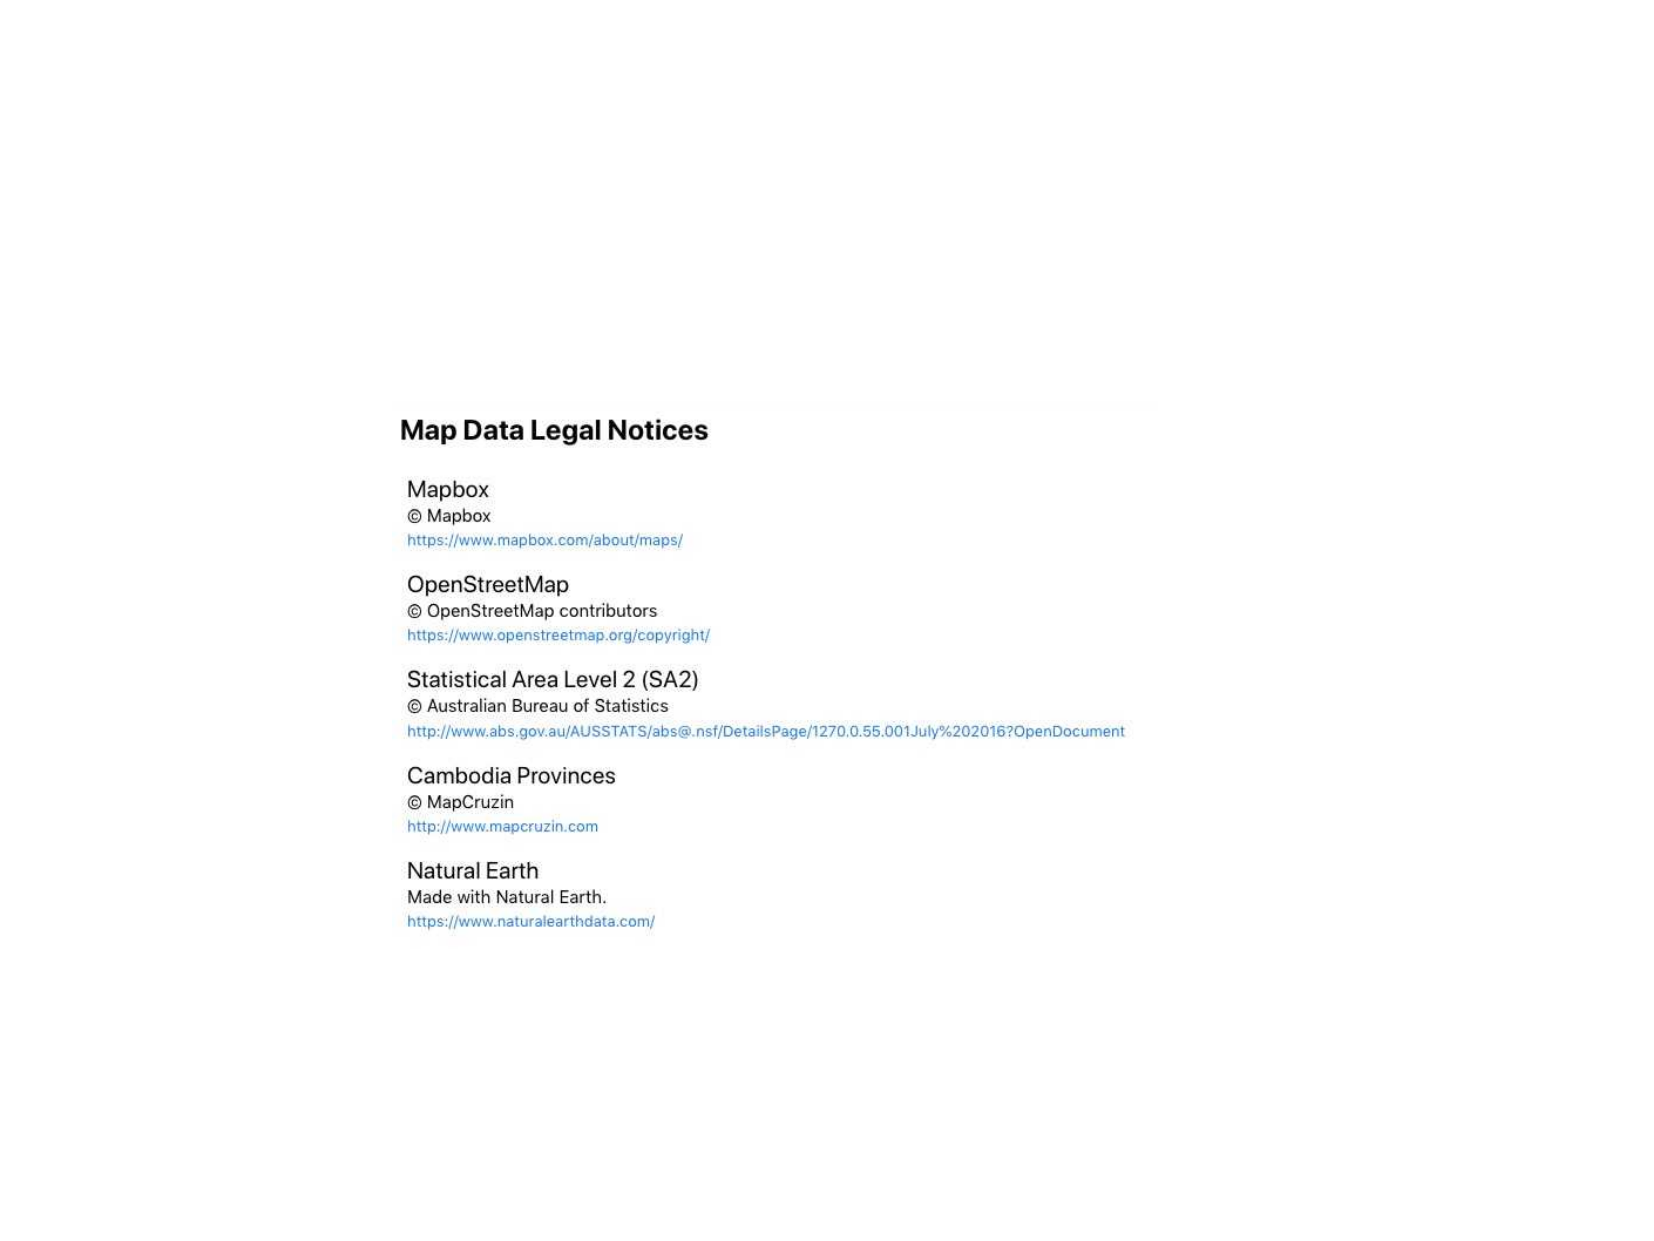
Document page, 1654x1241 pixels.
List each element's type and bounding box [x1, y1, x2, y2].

picture [392, 401, 1158, 949]
